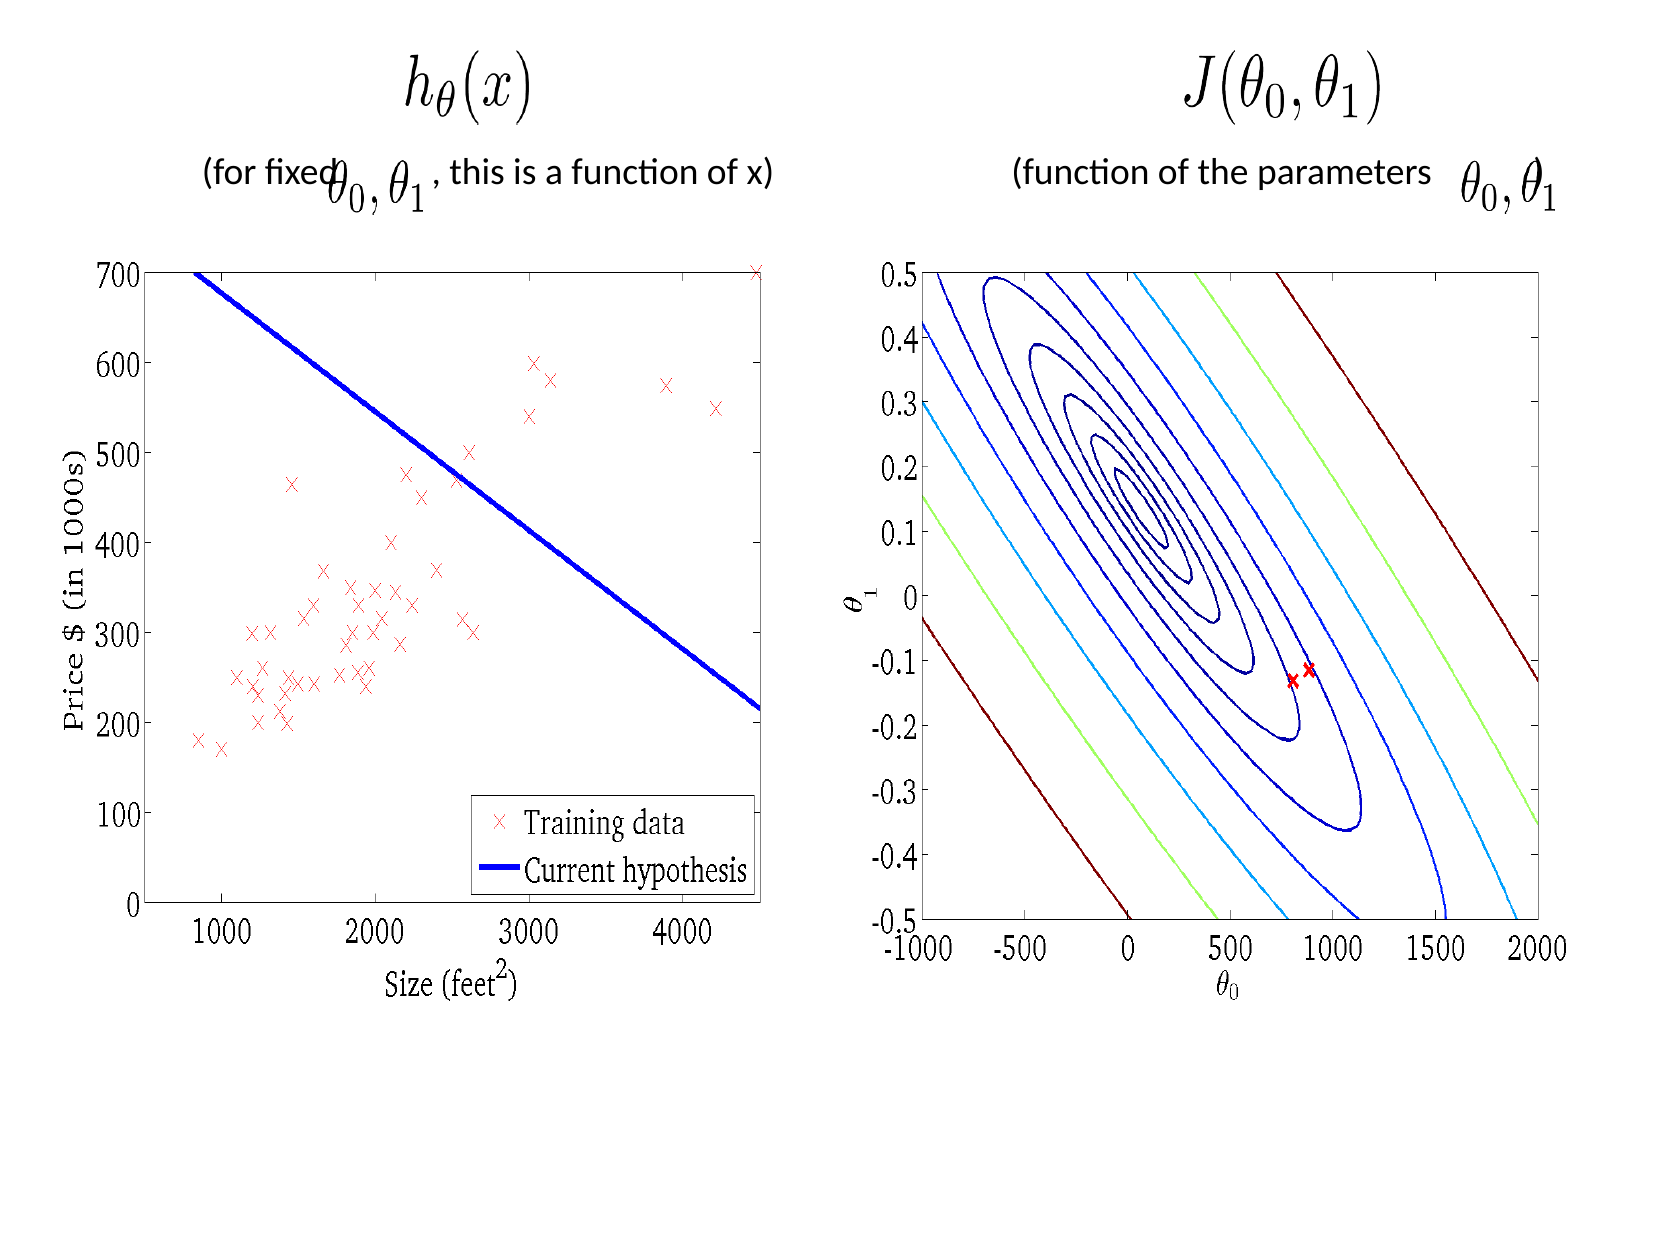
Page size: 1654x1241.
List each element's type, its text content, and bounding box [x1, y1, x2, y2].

text_box (function of the parameters ) [996, 139, 1561, 200]
picture [1184, 50, 1380, 125]
text_box (for fixed , this is a function of x) [187, 139, 791, 200]
picture [41, 160, 1613, 1006]
picture [405, 50, 529, 125]
